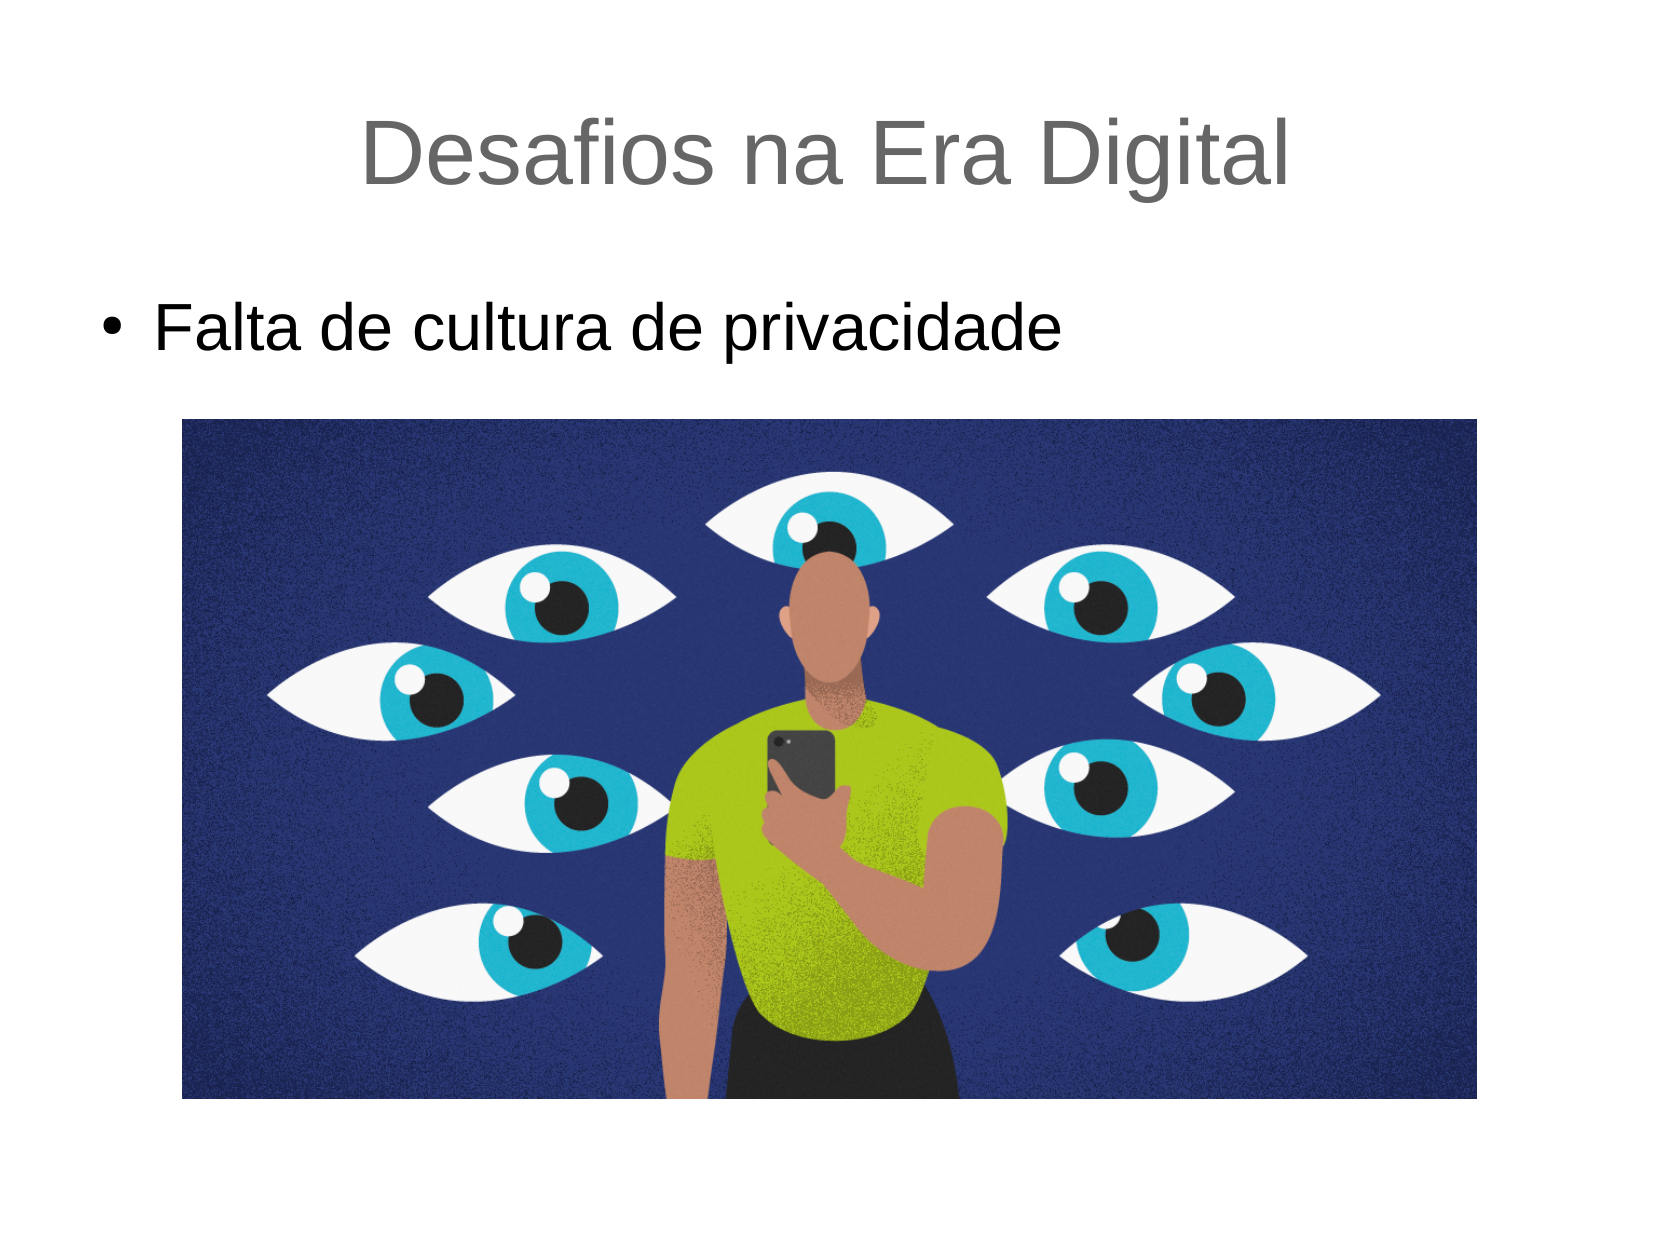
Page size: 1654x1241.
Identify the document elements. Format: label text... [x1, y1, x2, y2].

picture [182, 419, 1477, 1099]
title Desafios na Era Digital [82, 49, 1571, 257]
list Falta de cultura de privacidade [82, 290, 1571, 1158]
